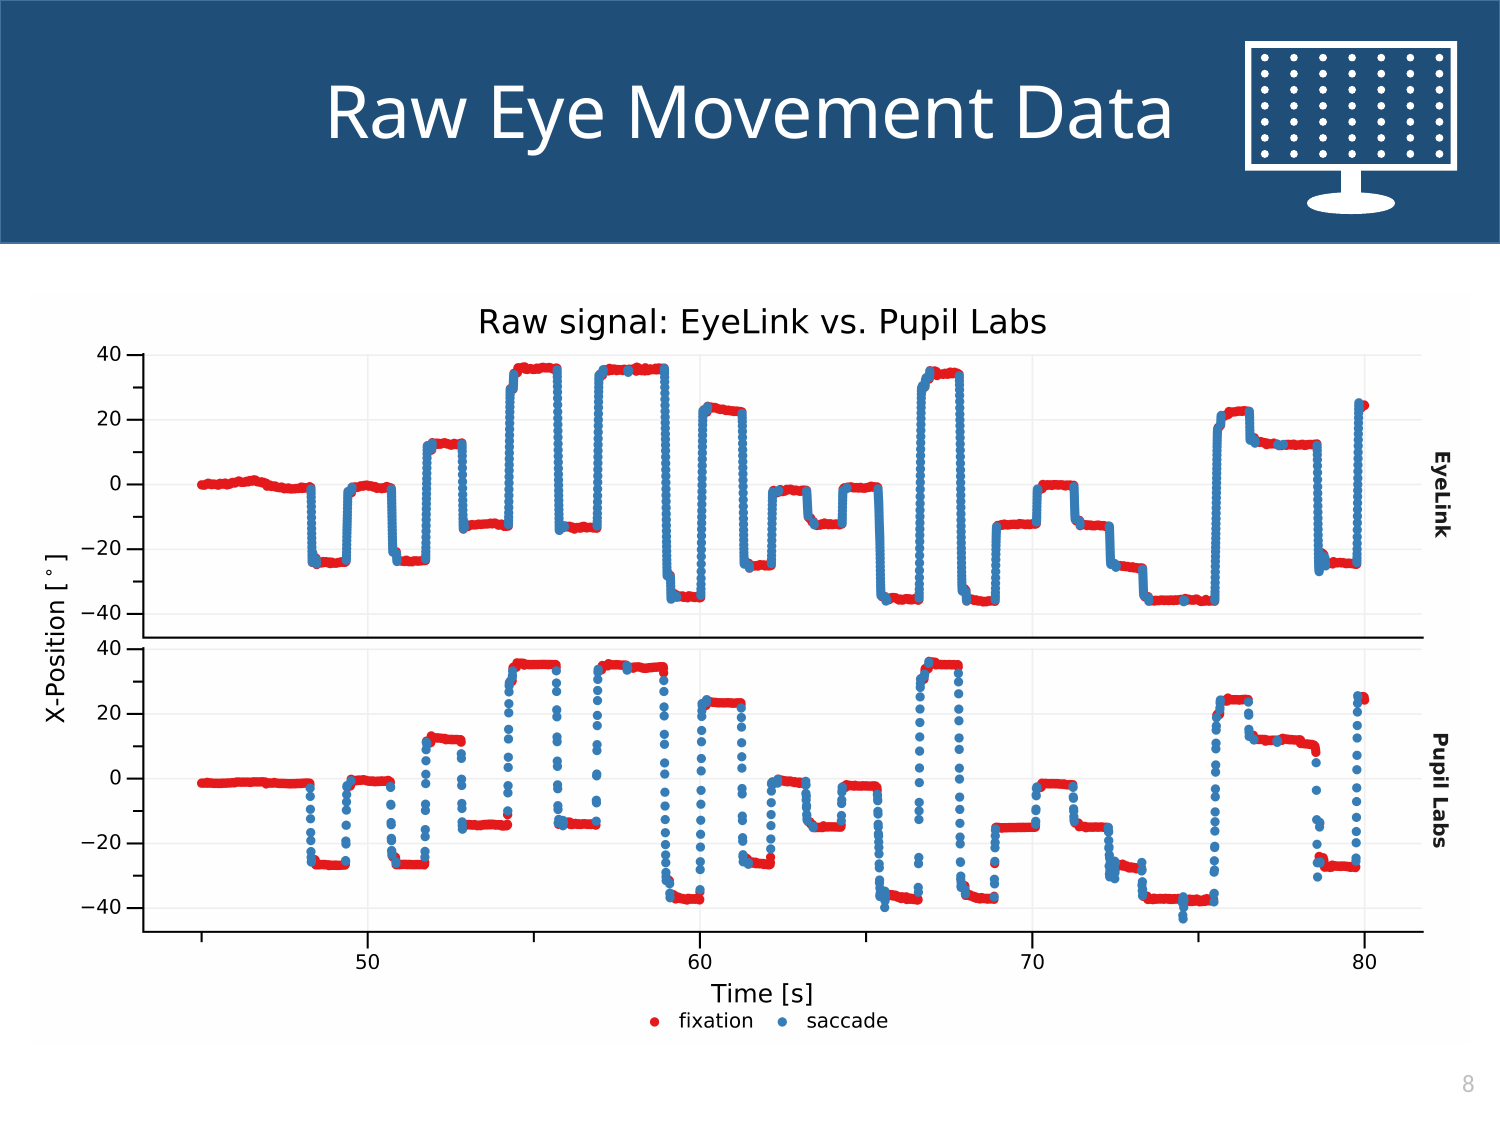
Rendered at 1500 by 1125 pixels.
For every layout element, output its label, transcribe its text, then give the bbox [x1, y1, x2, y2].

picture [1245, 29, 1458, 215]
title Raw Eye Movement Data [103, 62, 1245, 168]
picture [30, 293, 1470, 1044]
